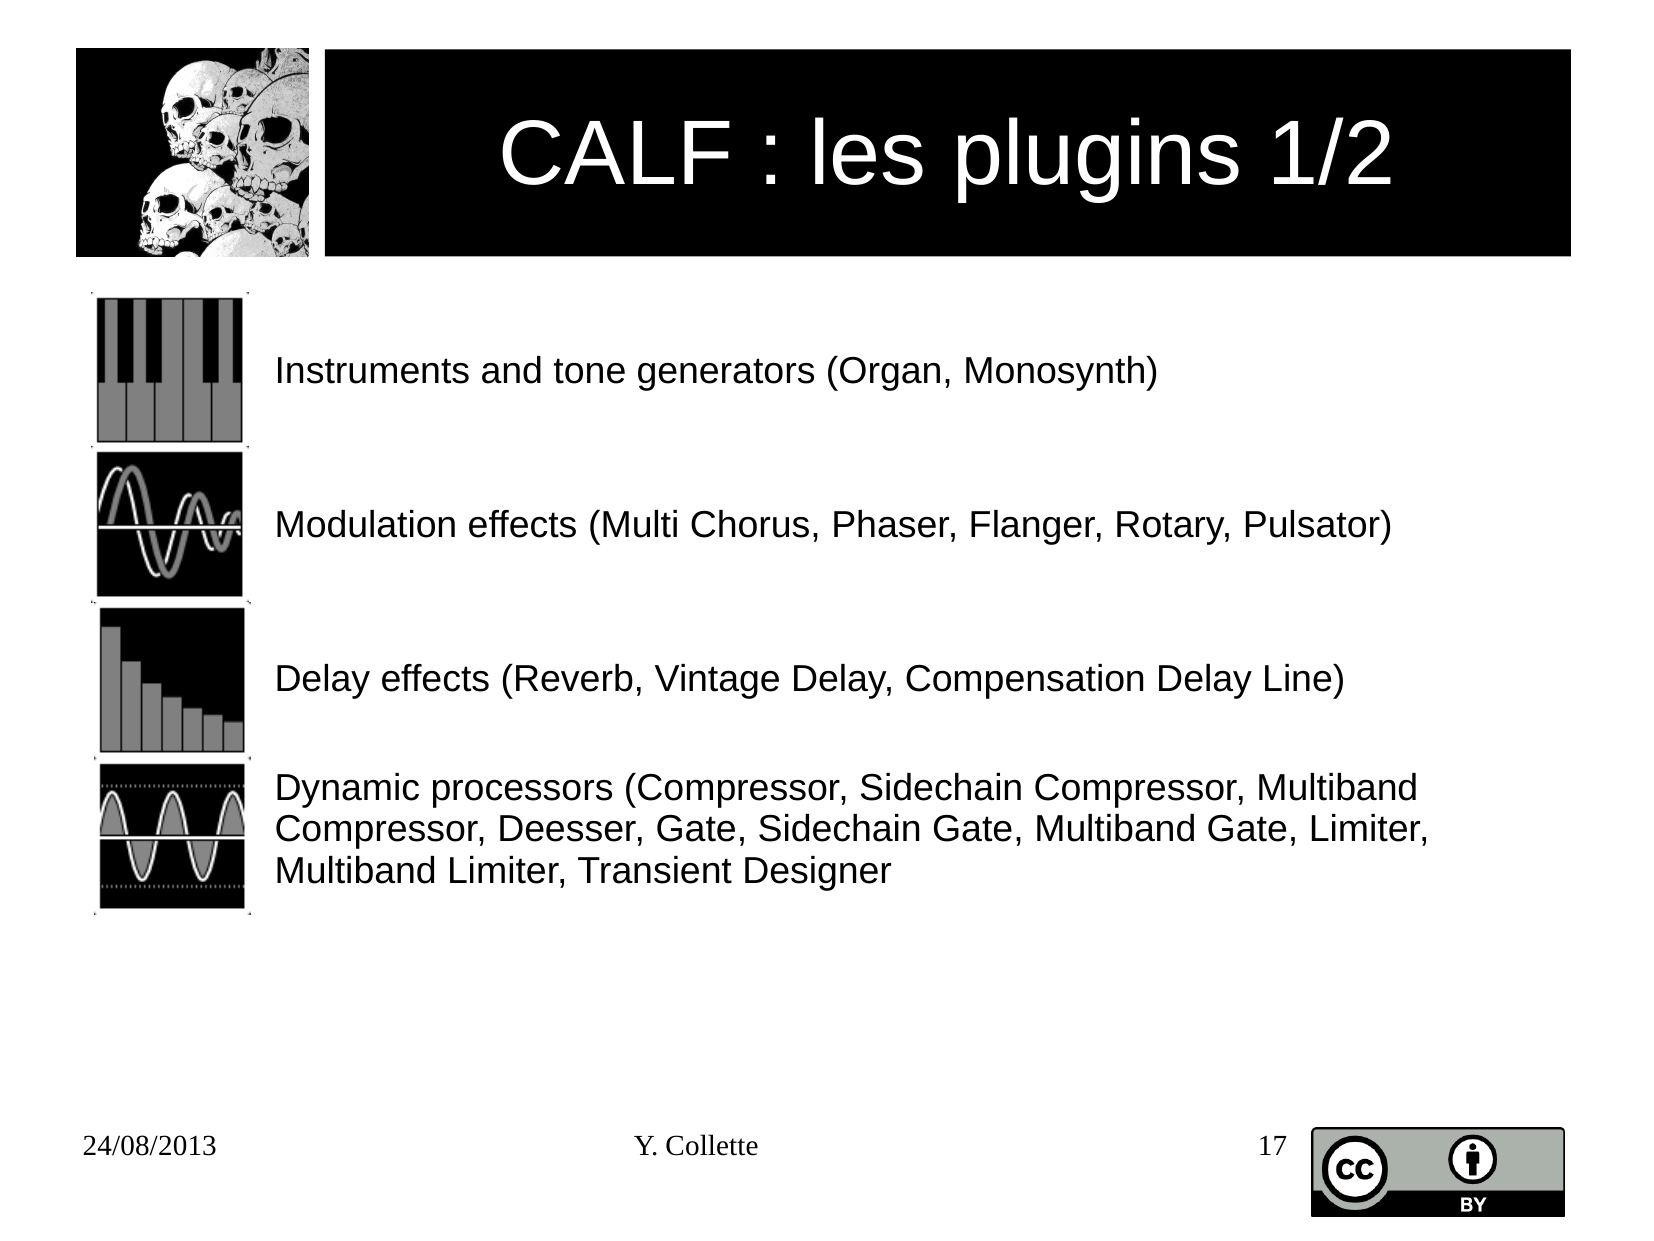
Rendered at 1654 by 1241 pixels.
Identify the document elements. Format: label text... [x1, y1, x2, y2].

picture [91, 292, 251, 915]
text_box Delay effects (Reverb, Vintage Delay, Compensation Delay Line) [259, 649, 1536, 707]
text_box Instruments and tone generators (Organ, Monosynth) [259, 342, 1182, 400]
picture [1311, 1127, 1565, 1217]
title CALF : les plugins 1/2 [324, 49, 1571, 257]
text_box Modulation effects (Multi Chorus, Phaser, Flanger, Rotary, Pulsator) [259, 496, 1430, 553]
picture [76, 48, 309, 257]
text_box Dynamic processors (Compressor, Sidechain Compressor, Multiband Compressor, Deesser, Gate, Sidechain Gate, Multiband Gate, Limiter, Multiband Limiter, Transient Designer [259, 758, 1583, 900]
